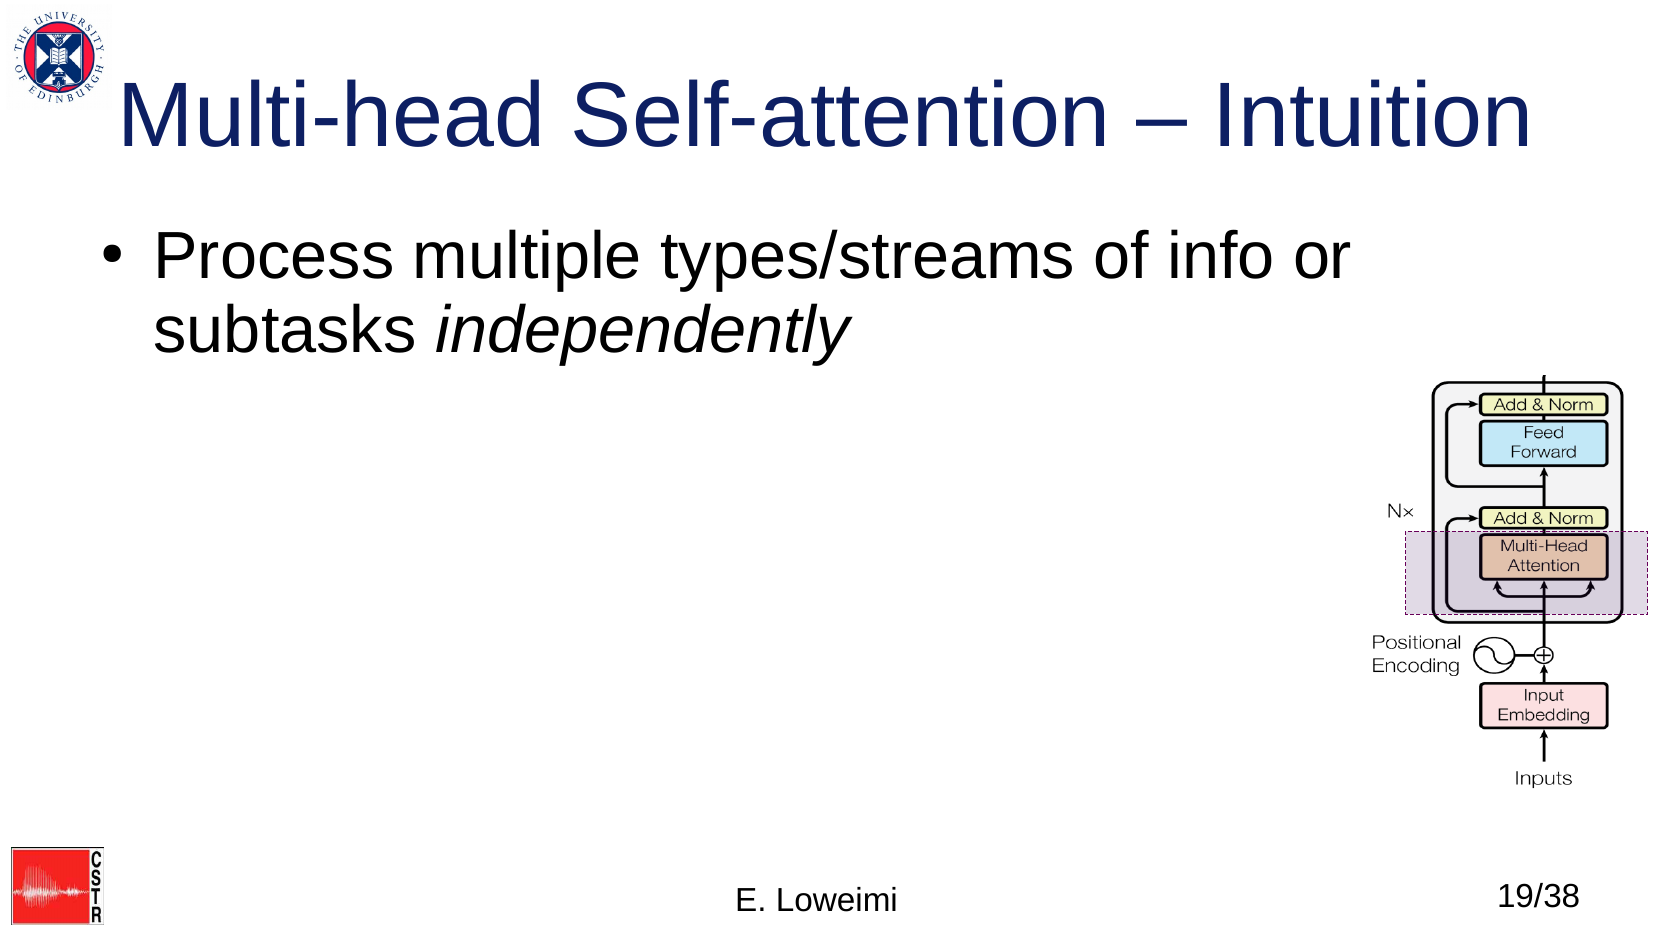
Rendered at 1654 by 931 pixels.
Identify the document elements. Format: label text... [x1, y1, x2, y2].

text_box [1405, 531, 1648, 615]
picture [1370, 375, 1630, 792]
picture [11, 847, 104, 925]
title Multi-head Self-attention – Intuition [82, 37, 1571, 193]
text_box 19/38 [1482, 870, 1625, 928]
picture [6, 4, 112, 110]
list Process multiple types/streams of info or subtasks independently [82, 217, 1571, 758]
text_box E. Loweimi [720, 874, 934, 931]
